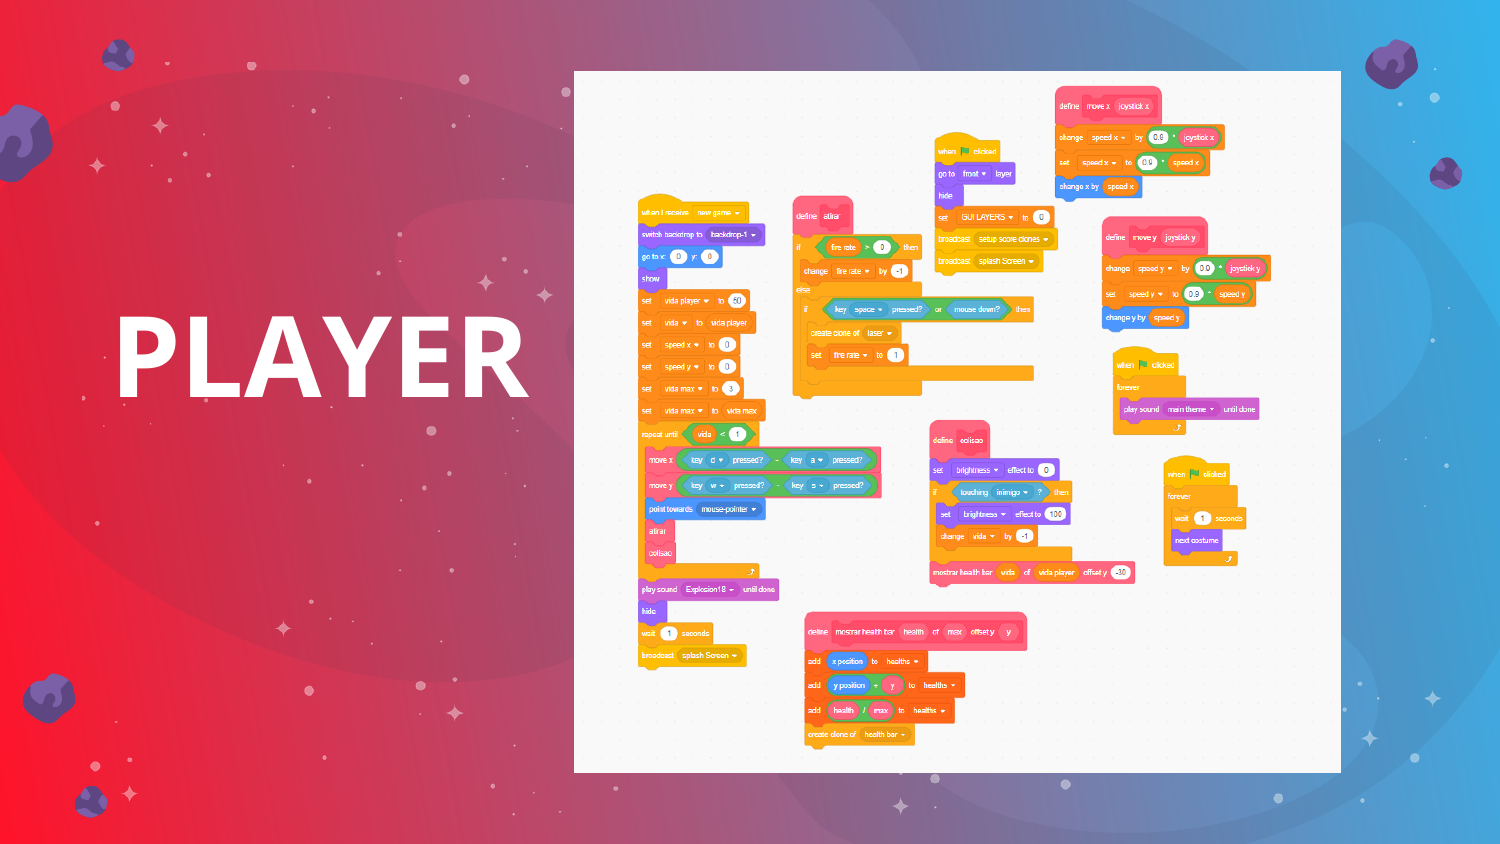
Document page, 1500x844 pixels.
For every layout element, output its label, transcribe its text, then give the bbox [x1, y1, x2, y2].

title PLAYER [110, 284, 574, 559]
picture [574, 71, 1341, 773]
